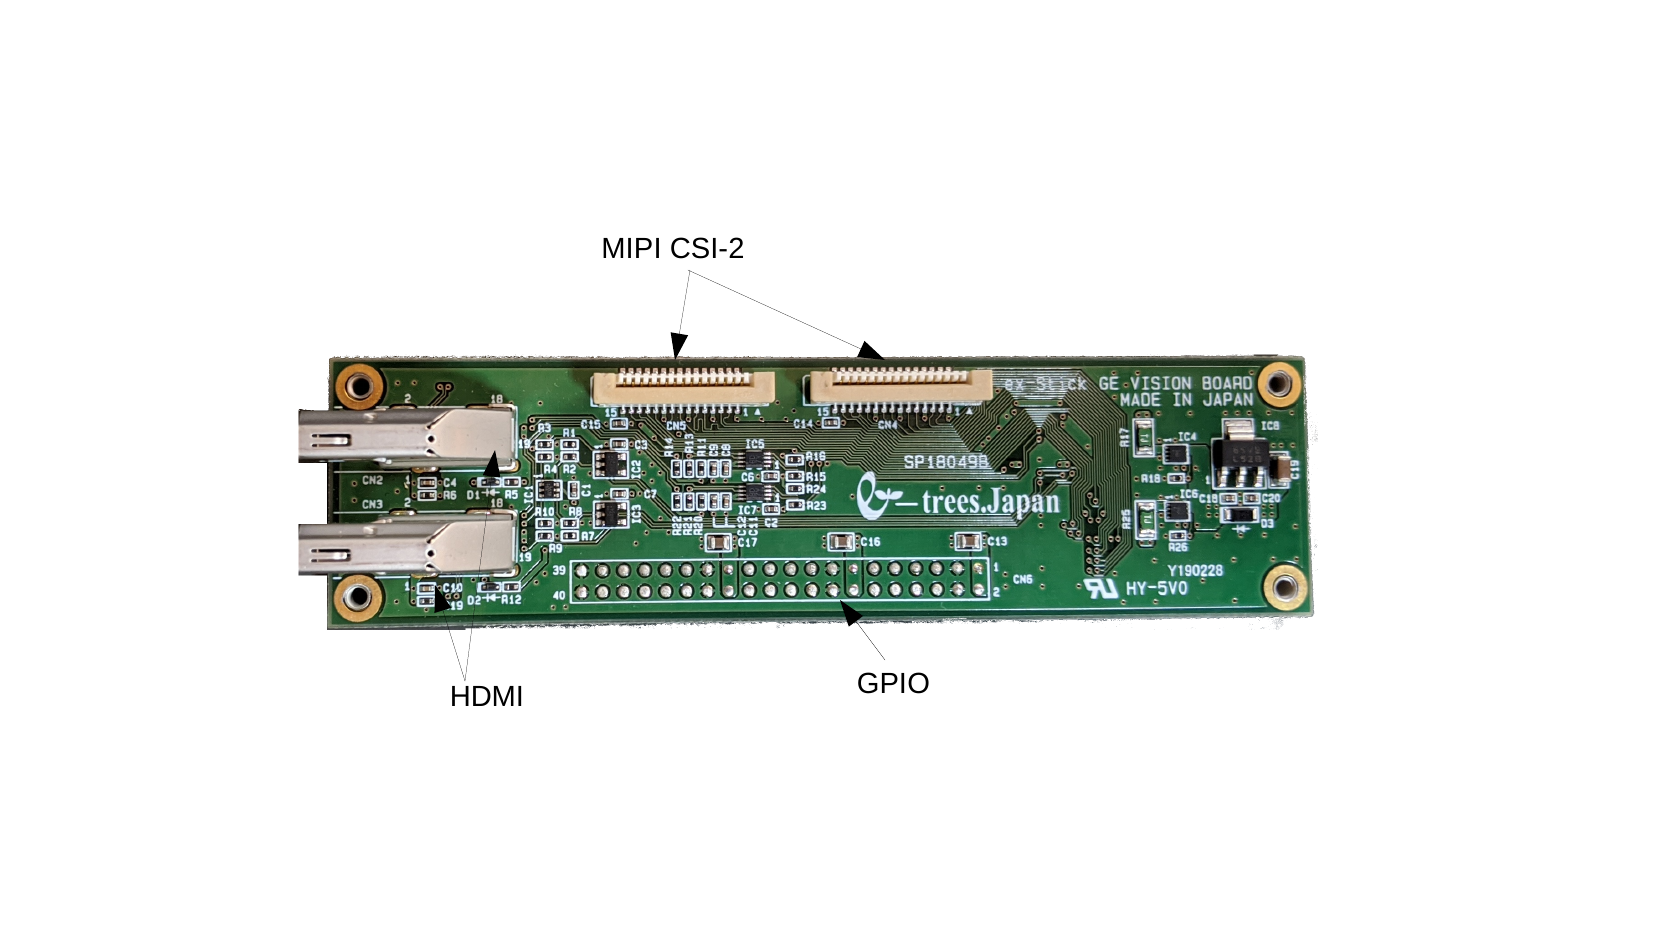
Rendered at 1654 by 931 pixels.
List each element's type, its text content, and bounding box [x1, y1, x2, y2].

text_box MIPI CSI-2 [586, 225, 760, 273]
text_box GPIO [842, 660, 946, 708]
picture [240, 314, 1381, 682]
text_box HDMI [435, 672, 540, 721]
